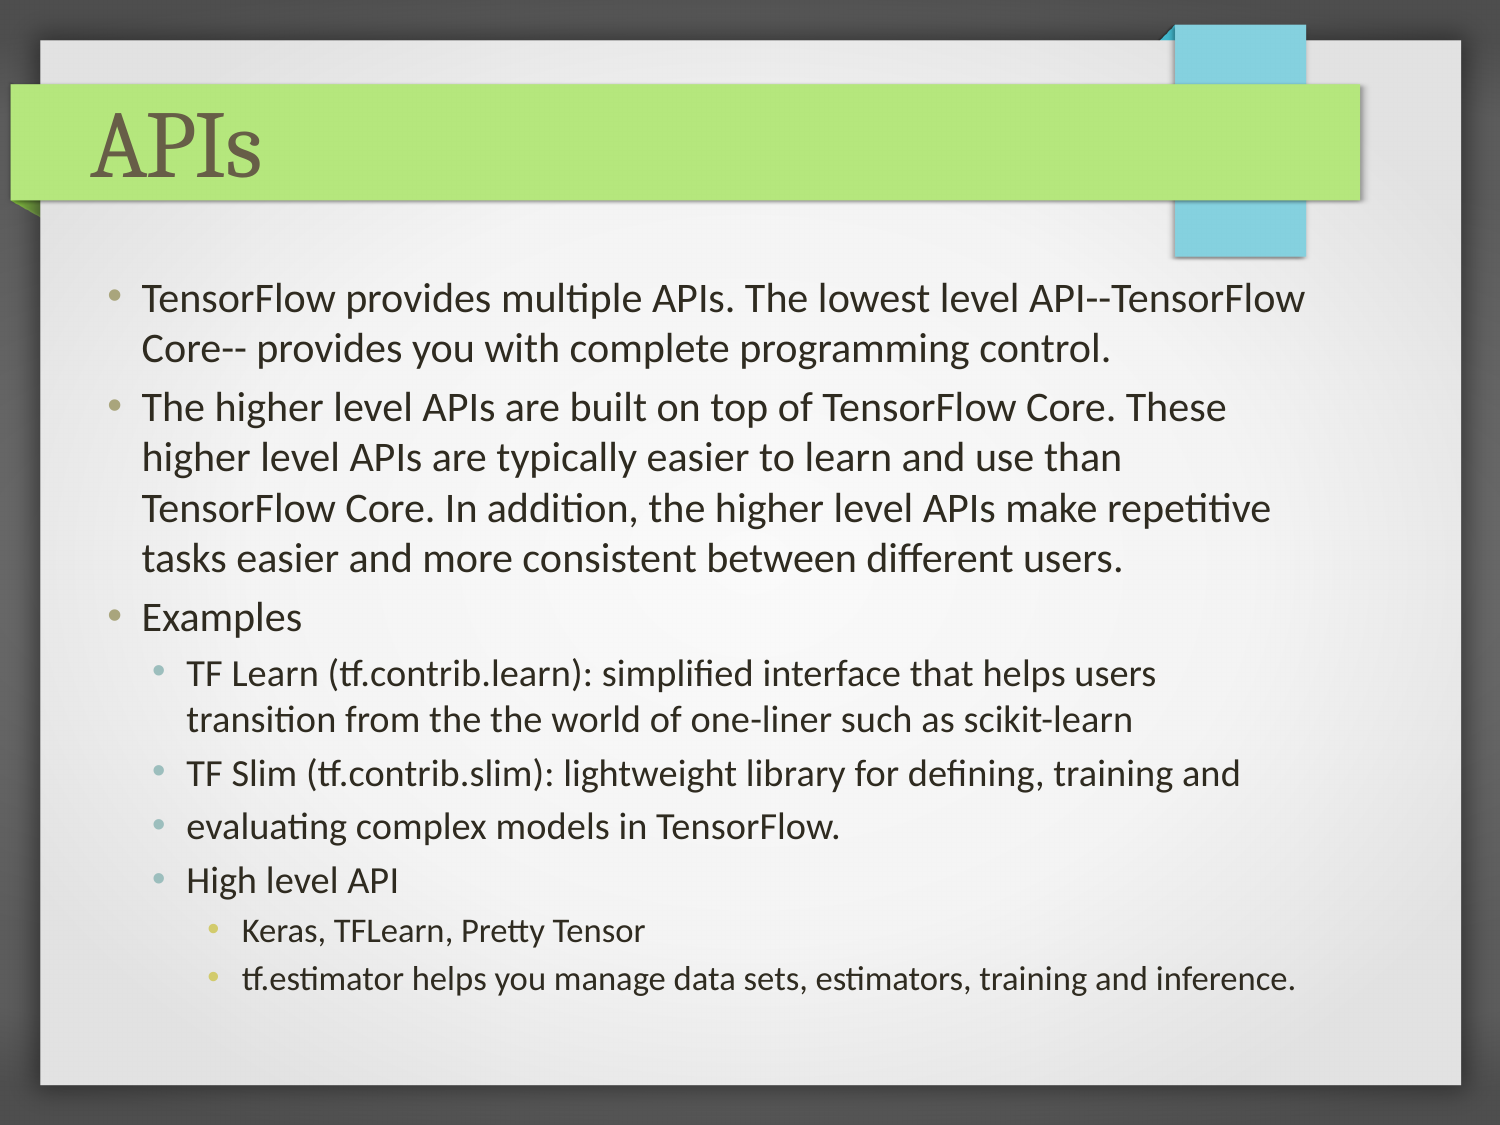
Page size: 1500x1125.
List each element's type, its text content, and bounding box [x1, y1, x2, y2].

title APIs [75, 45, 1325, 233]
list TensorFlow provides multiple APIs. The lowest level API--TensorFlow Core-- provides you with complete programming control. The higher level APIs are built on top of TensorFlow Core. These higher level APIs are typically easier to learn and use than TensorFlow Core. In addition, the higher level APIs make repetitive tasks easier and more consistent between different users. Examples TF Learn (tf.contrib.learn): simplified interface that helps users transition from the the world of one-liner such as scikit-learn TF Slim (tf.contrib.slim): lightweight library for defining, training and evaluating complex models in TensorFlow. High level API Keras, TFLearn, Pretty Tensor tf.estimator helps you manage data sets, estimators, training and inference. [75, 262, 1325, 1050]
picture [0, 0, 1500, 1125]
